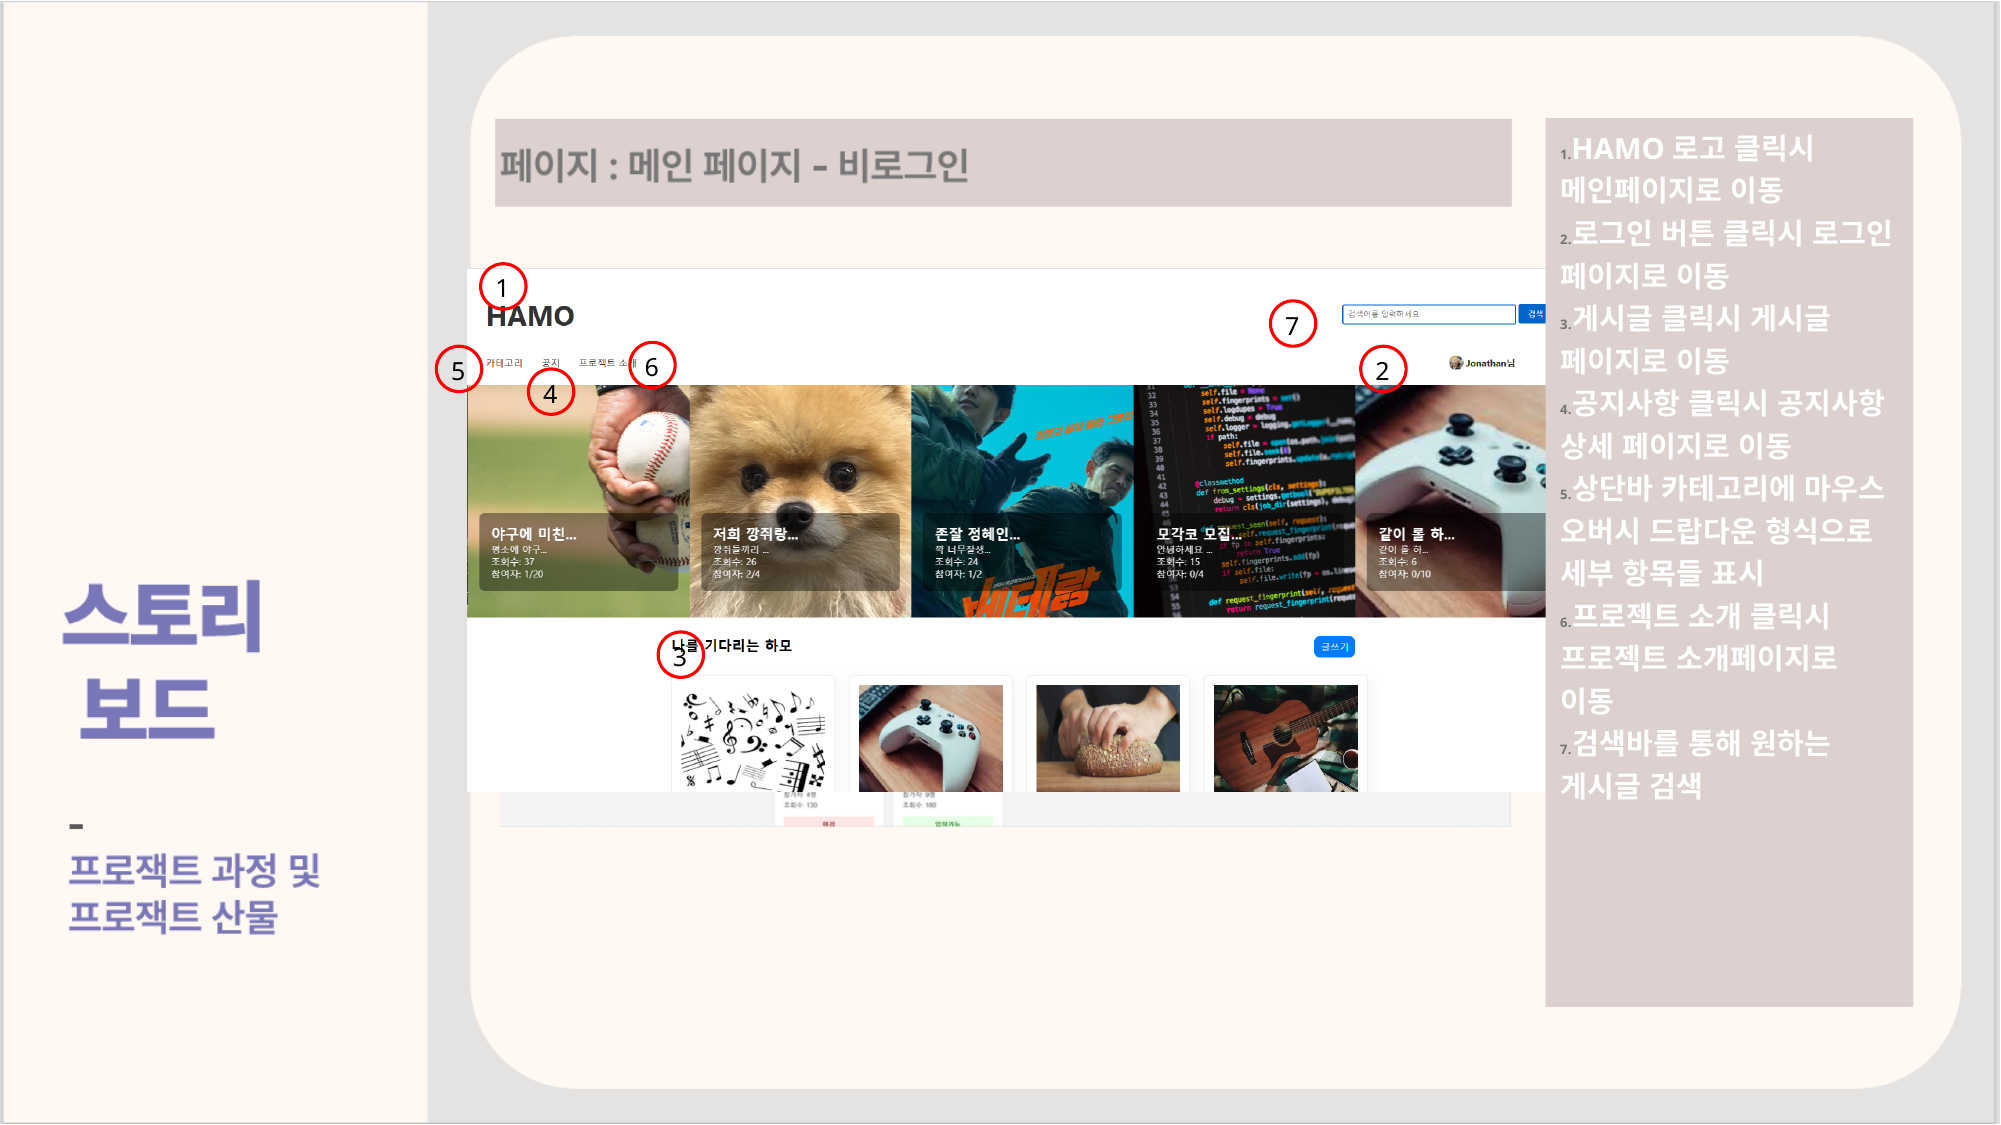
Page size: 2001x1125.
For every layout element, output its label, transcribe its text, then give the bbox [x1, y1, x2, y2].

text_box 1 [480, 263, 515, 313]
text_box 3 [658, 631, 693, 681]
picture [0, 1, 2000, 1124]
text_box HAMO 로고 클릭시 메인페이지로 이동 로그인 버튼 클릭시 로그인 페이지로 이동 게시글 클릭시 게시글 페이지로 이동 공지사항 클릭시 공지사항 상세 페이지로 이동 상단바 카테고리에 마우스 오버시 드랍다운 형식으로 세부 항목들 표시 프로젝트 소개 클릭시 프로젝트 소개페이지로 이동 검색바를 통해 원하는 게시글 검색 [1545, 118, 1913, 1007]
text_box 5 [436, 346, 471, 396]
text_box 4 [528, 368, 563, 418]
text_box 6 [629, 342, 664, 392]
text_box 7 [1270, 300, 1305, 350]
text_box 2 [1360, 346, 1395, 396]
